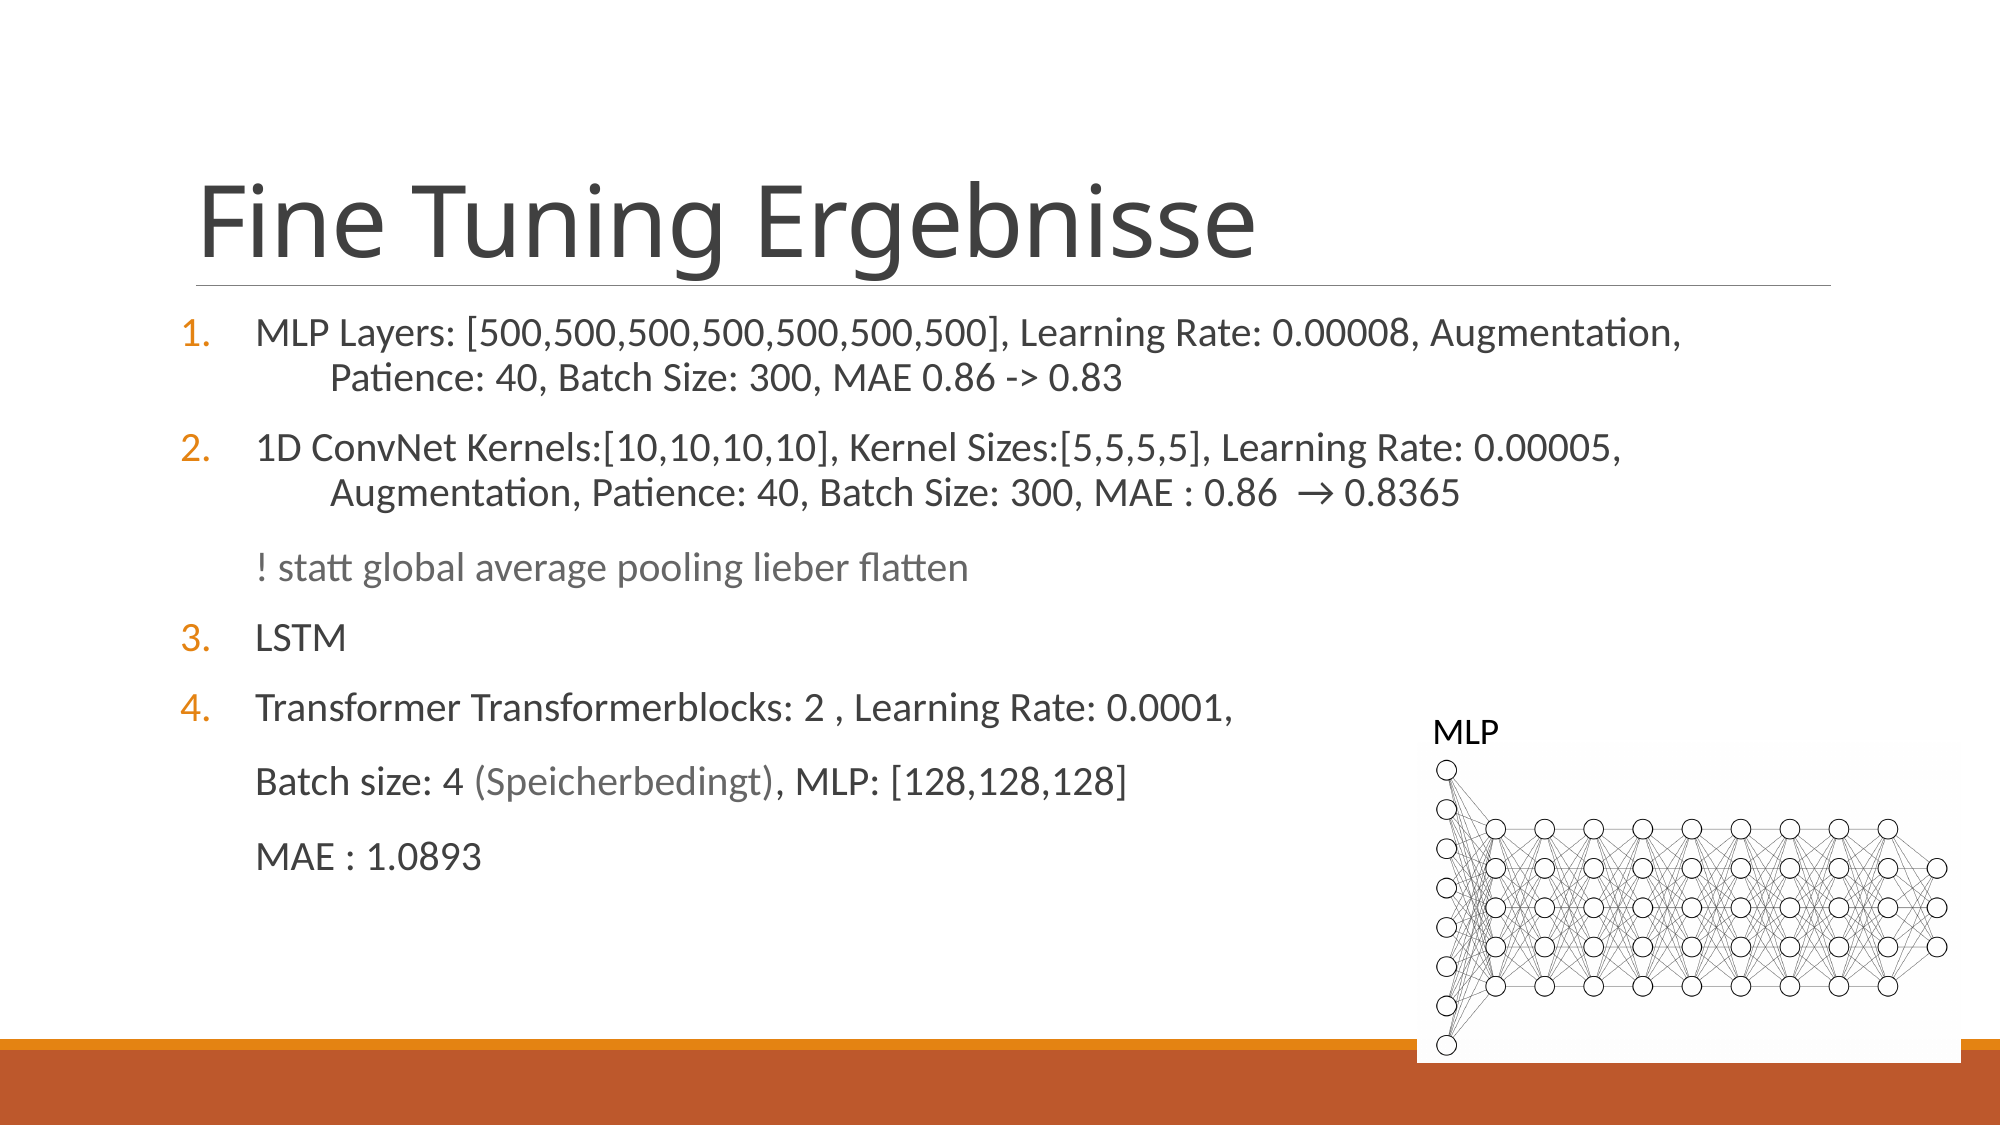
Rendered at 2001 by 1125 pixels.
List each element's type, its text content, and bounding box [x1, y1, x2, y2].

text_box MLP [1417, 708, 1536, 814]
picture [1417, 742, 1961, 1063]
list MLP Layers: [500,500,500,500,500,500,500], Learning Rate: 0.00008, Augmentation, Patience: 40, Batch Size: 300, MAE 0.86 -> 0.83 1D ConvNet Kernels:[10,10,10,10], Kernel Sizes:[5,5,5,5], Learning Rate: 0.00005, Augmentation, Patience: 40, Batch Size: 300, MAE : 0.86 → 0.8365 ! statt global average pooling lieber flatten LSTM Transformer Transformerblocks: 2 , Learning Rate: 0.0001, Batch size: 4 (Speicherbedingt), MLP: [128,128,128] MAE : 1.0893 [180, 302, 1831, 963]
title Fine Tuning Ergebnisse [180, 47, 1831, 286]
